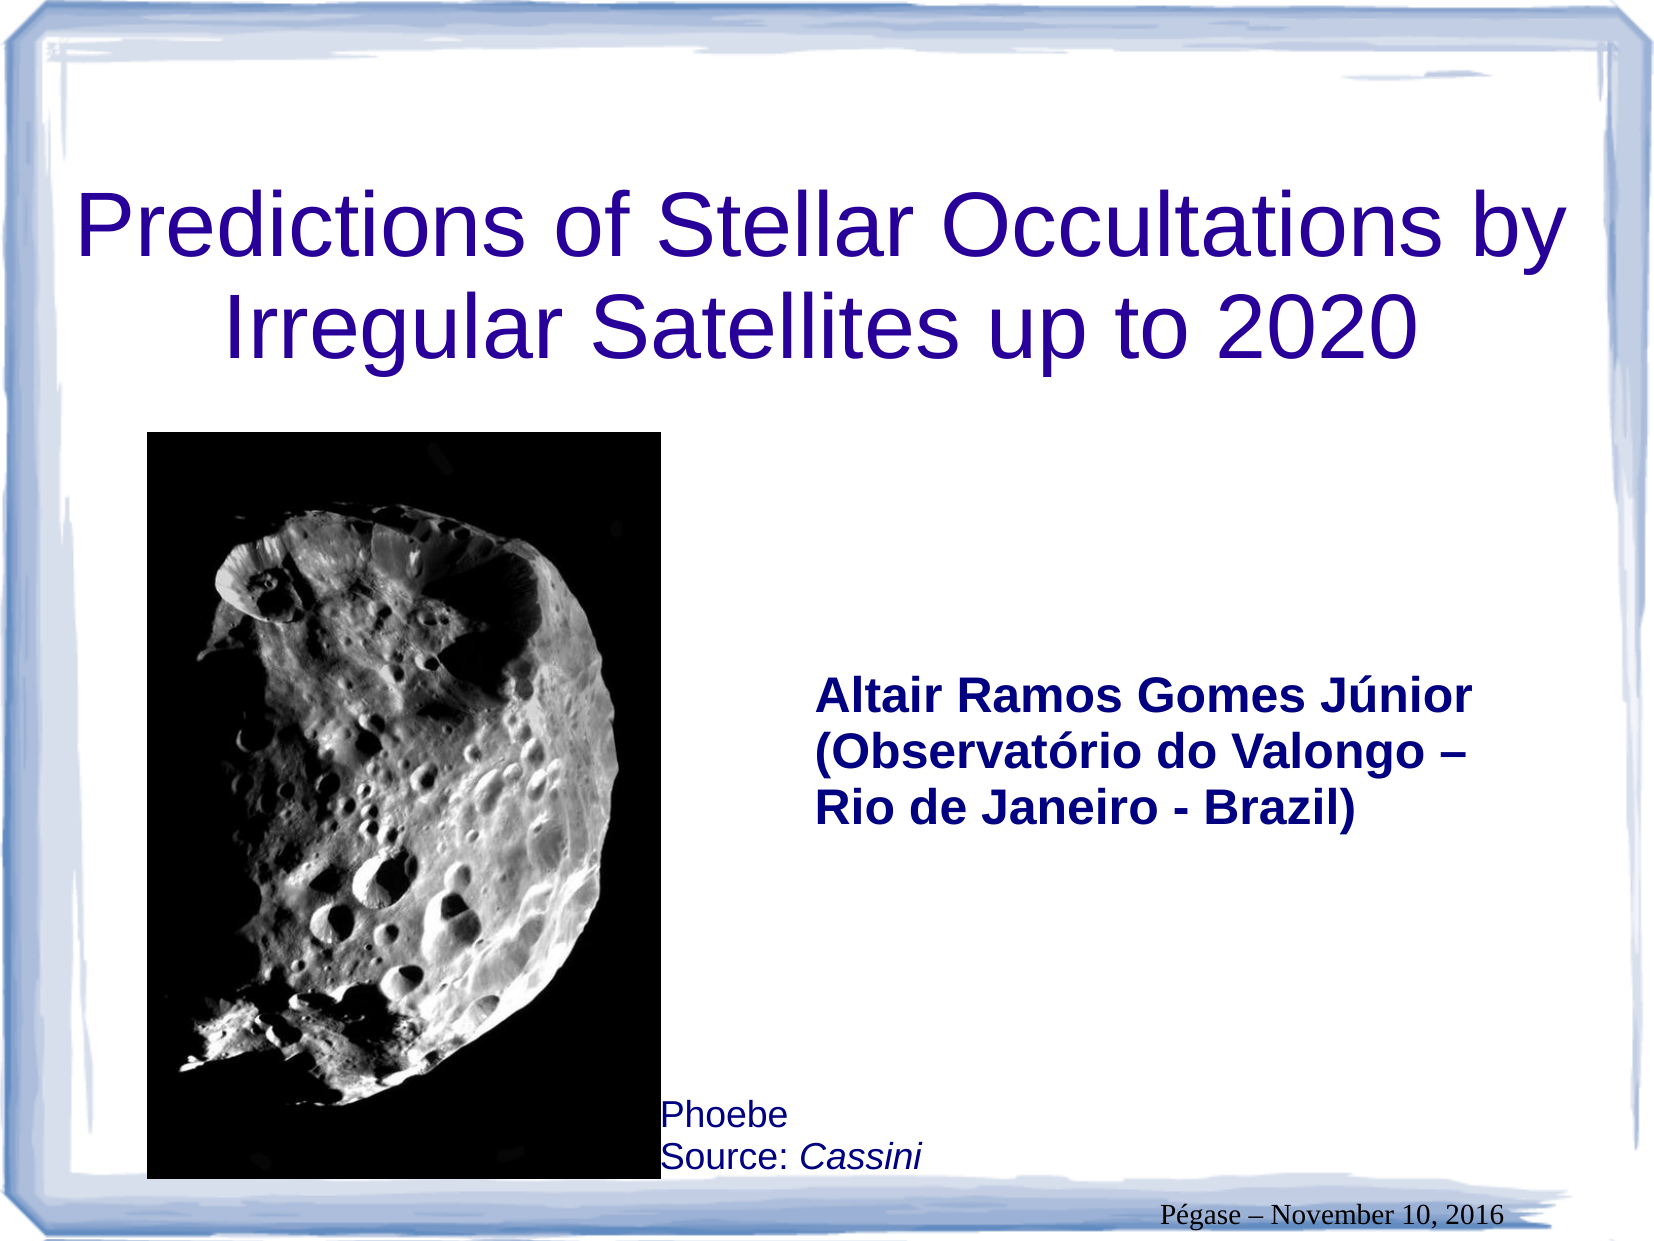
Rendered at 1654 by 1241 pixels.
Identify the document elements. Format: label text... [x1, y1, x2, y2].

picture [0, 0, 1654, 1241]
text_box Altair Ramos Gomes Júnior (Observatório do Valongo – Rio de Janeiro - Brazil) [799, 660, 1516, 936]
text_box Phoebe Source: Cassini [645, 1086, 937, 1186]
title Predictions of Stellar Occultations by Irregular Satellites up to 2020 [69, 69, 1576, 482]
